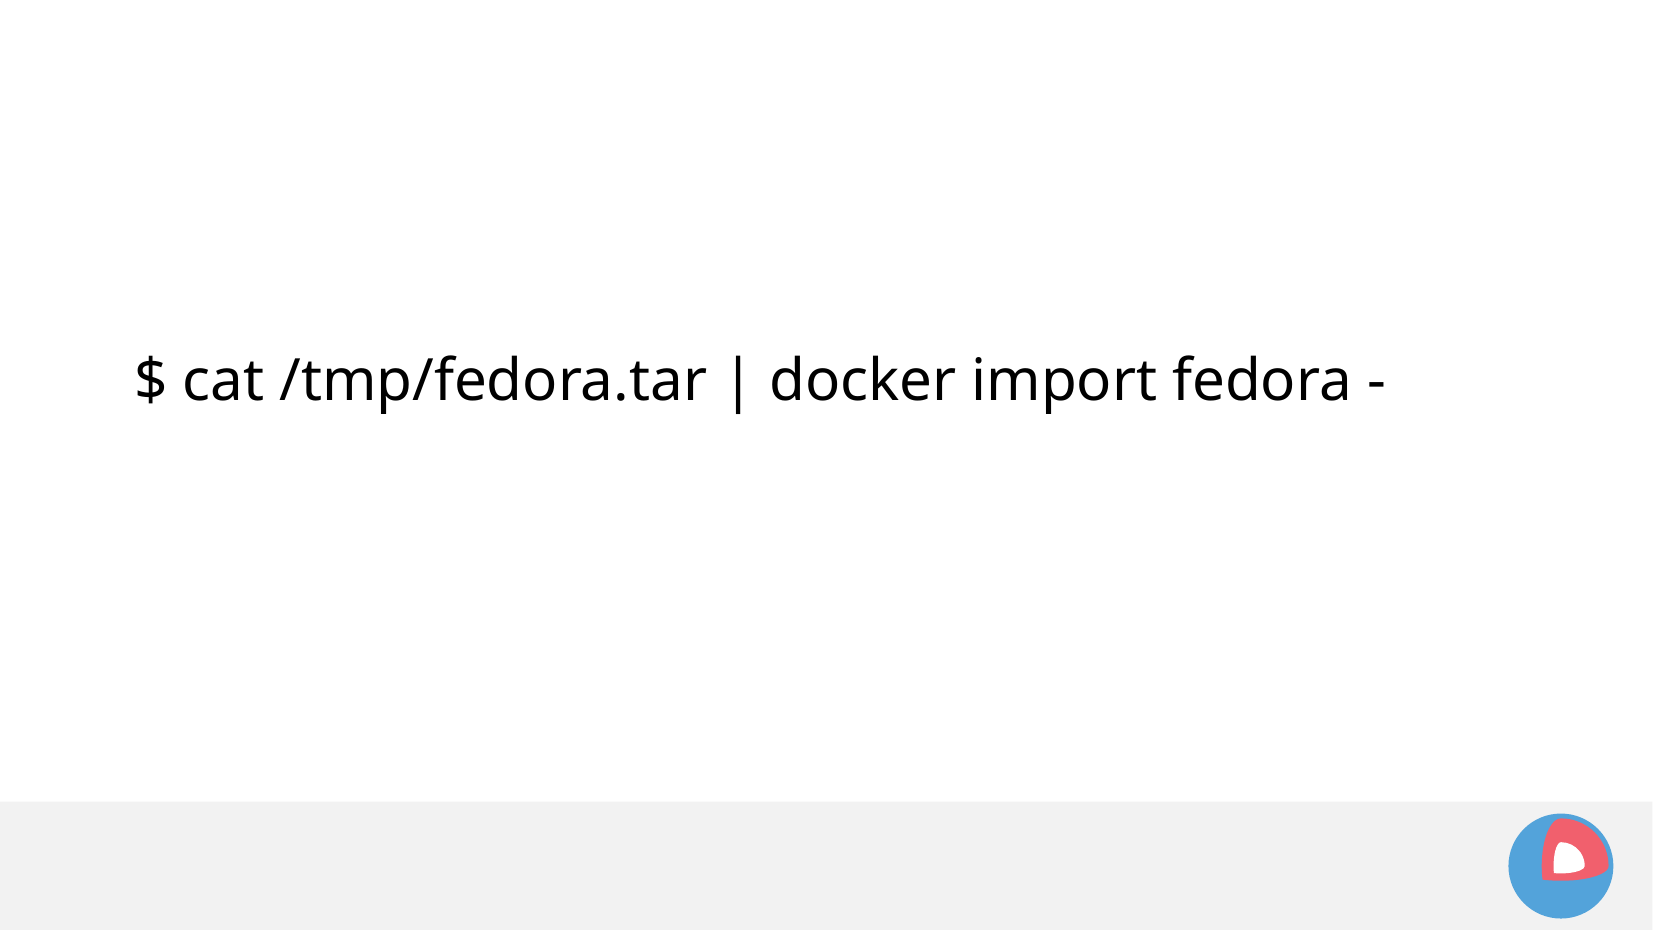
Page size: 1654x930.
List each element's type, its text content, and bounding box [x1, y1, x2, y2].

text_box $ cat /tmp/fedora.tar | docker import fedora - [119, 330, 1573, 598]
